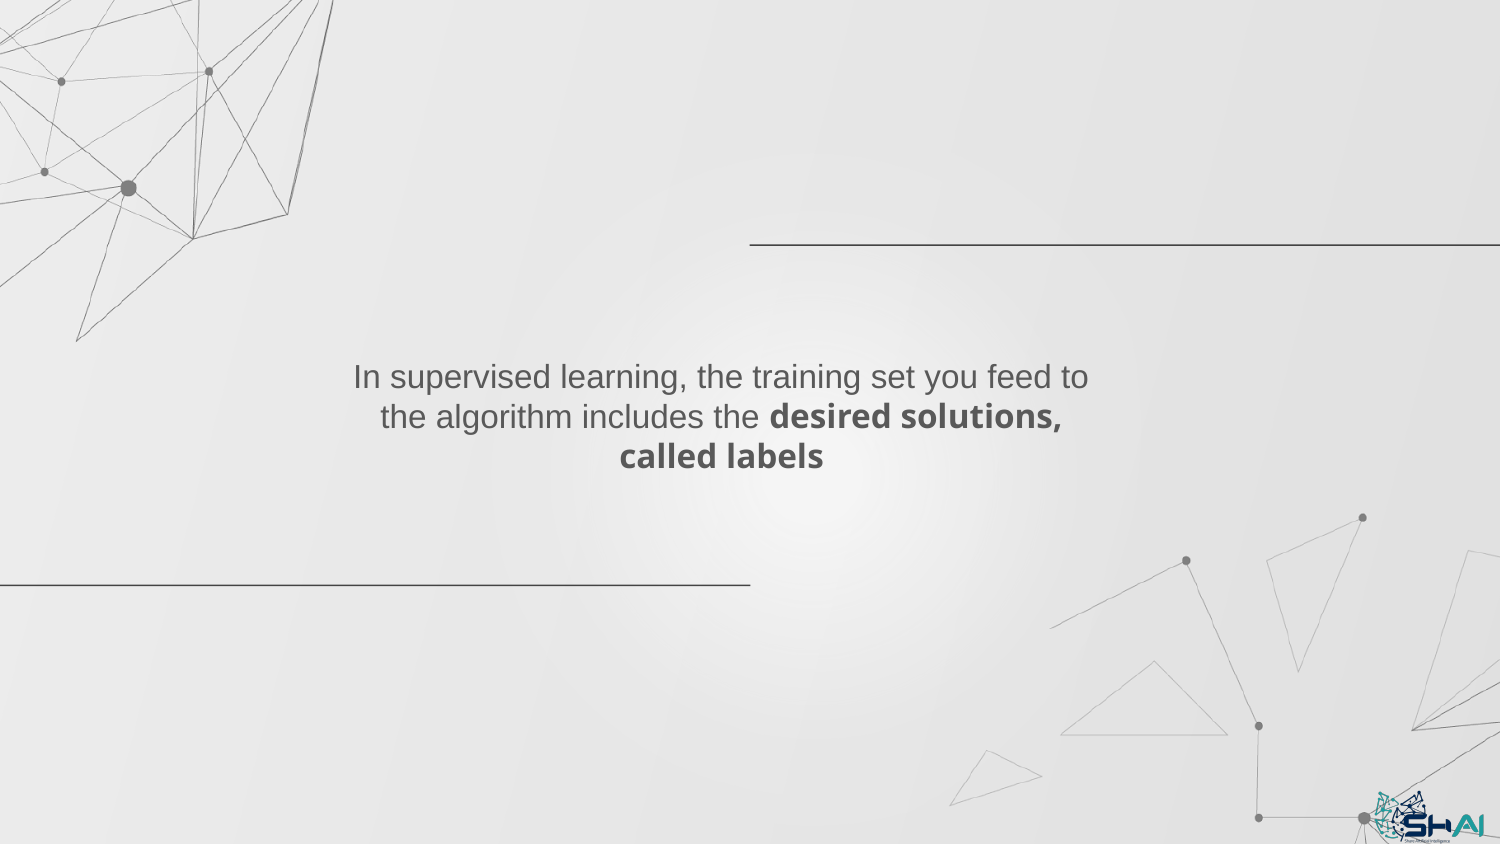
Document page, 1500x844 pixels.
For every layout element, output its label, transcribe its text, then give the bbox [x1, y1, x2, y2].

subtitle In supervised learning, the training set you feed to the algorithm includes the desired solutions, called labels [335, 285, 1108, 546]
picture [0, 0, 1500, 844]
